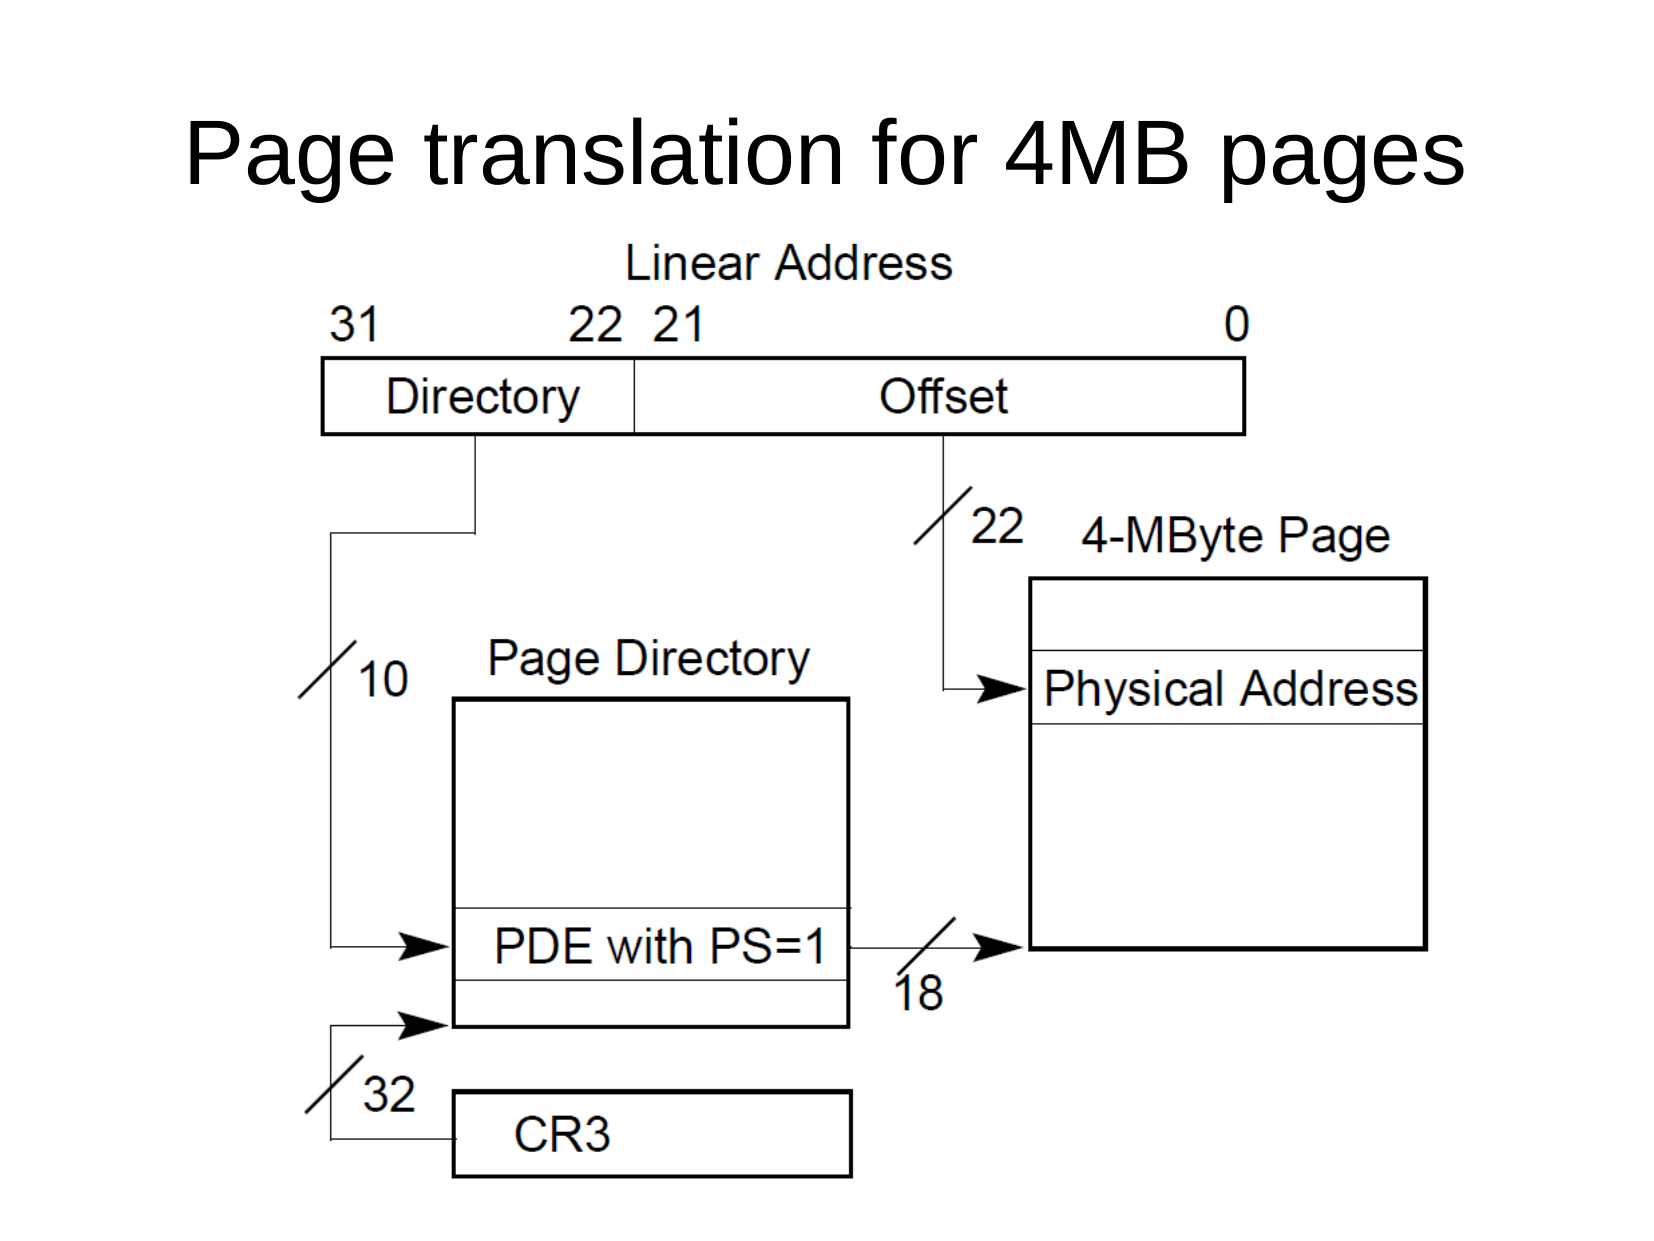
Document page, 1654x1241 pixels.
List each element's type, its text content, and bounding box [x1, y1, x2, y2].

picture [262, 204, 1447, 1201]
title Page translation for 4MB pages [82, 49, 1571, 257]
